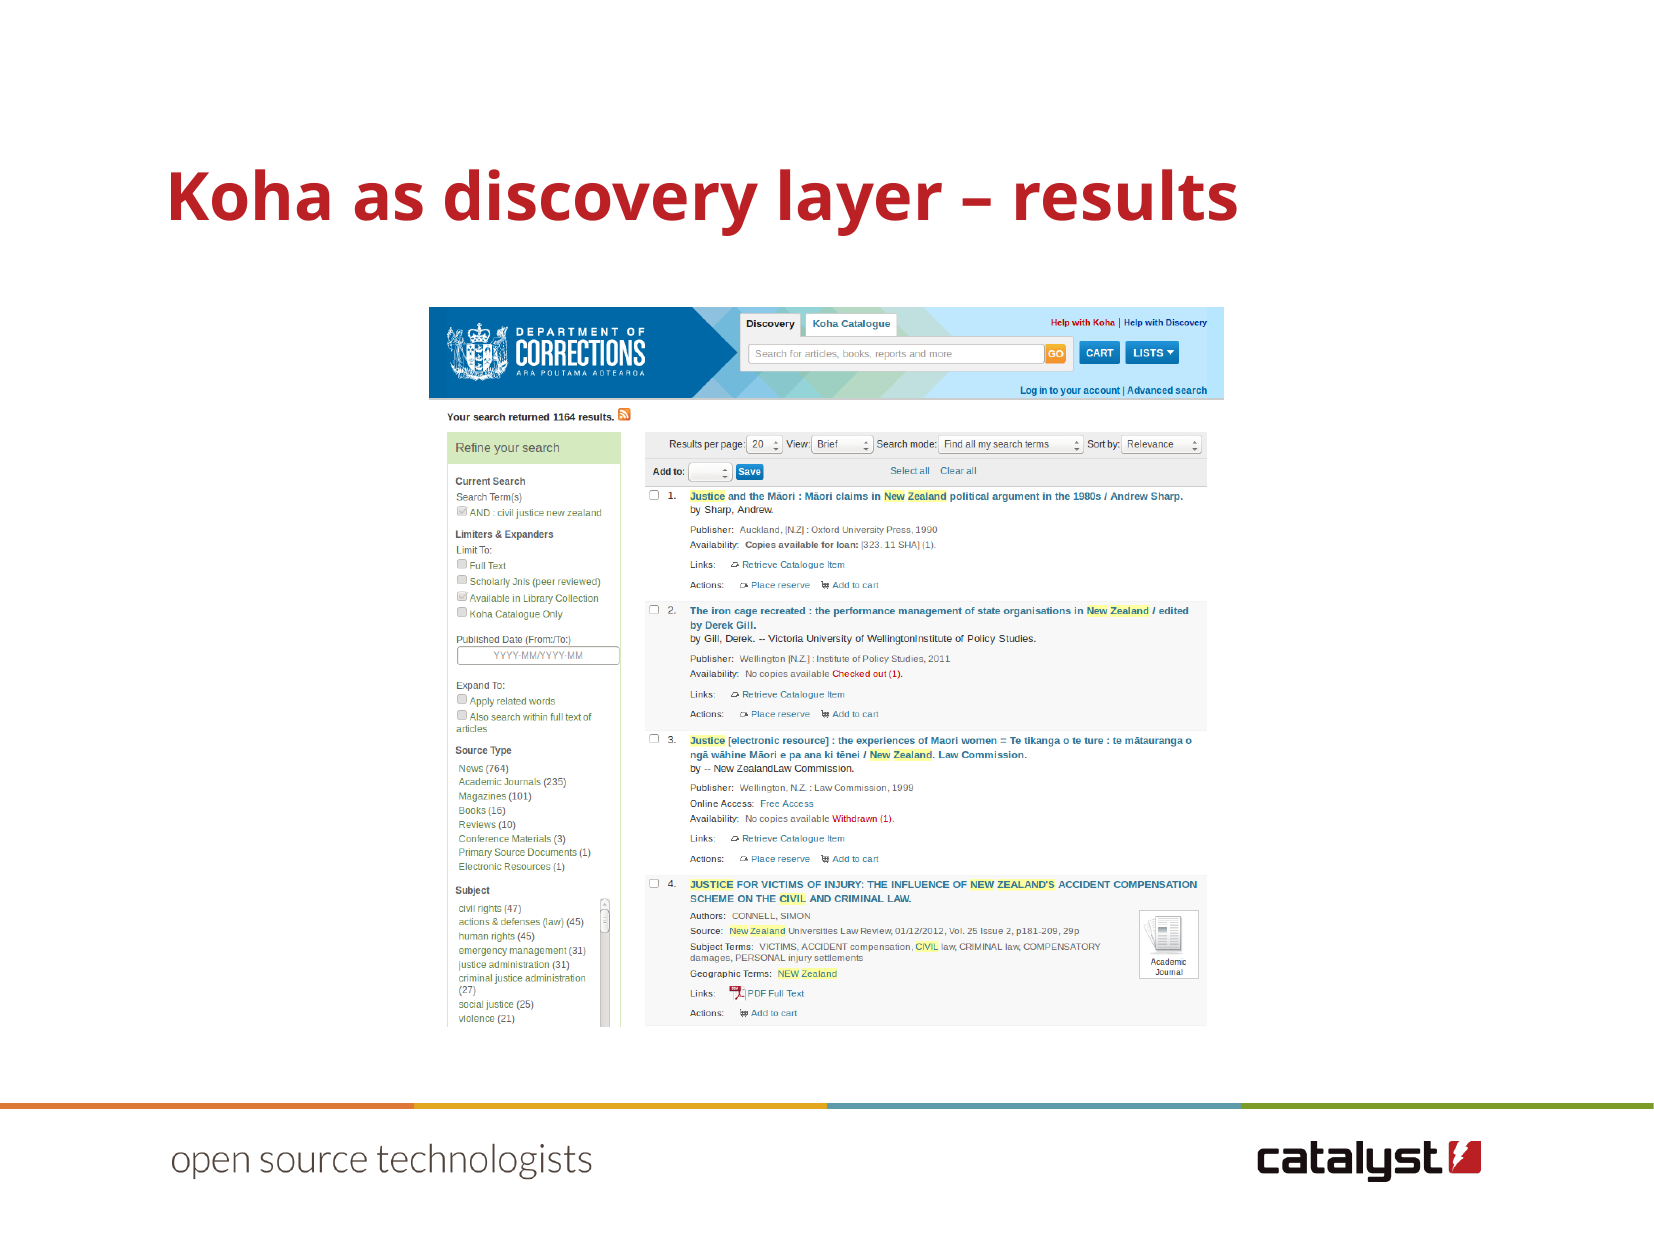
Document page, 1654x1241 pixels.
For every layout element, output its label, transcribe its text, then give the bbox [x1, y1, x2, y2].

picture [429, 307, 1224, 1027]
title Koha as discovery layer – results [165, 90, 1489, 298]
picture [0, 1103, 1654, 1182]
